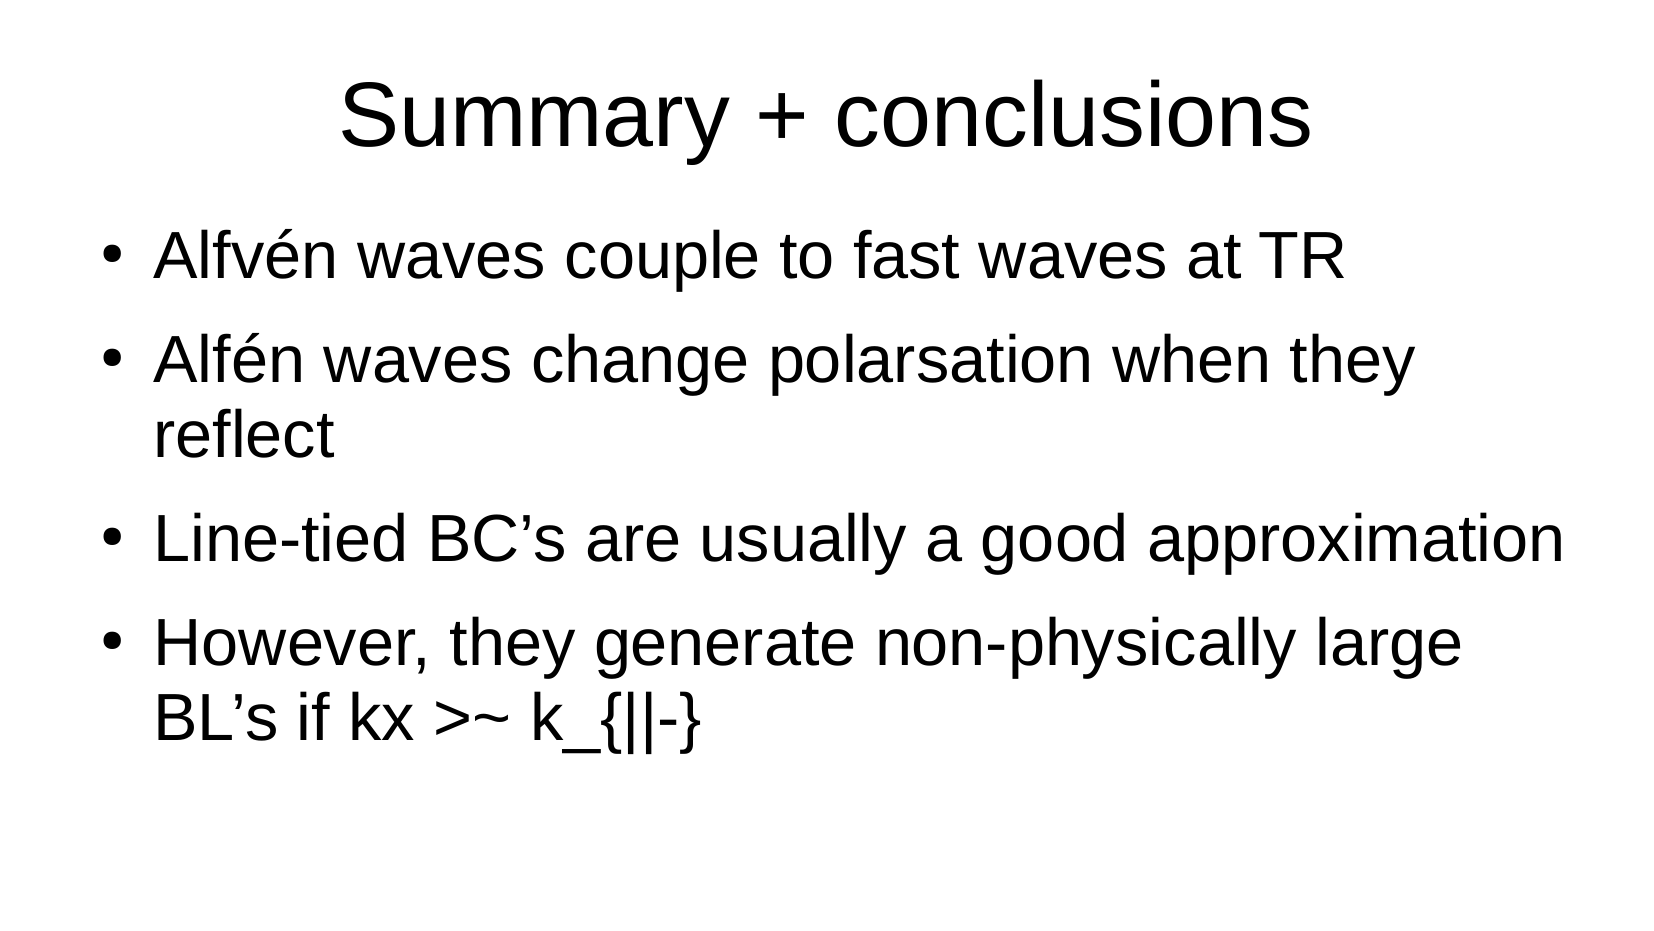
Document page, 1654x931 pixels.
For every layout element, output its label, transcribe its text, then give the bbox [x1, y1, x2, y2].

list Alfvén waves couple to fast waves at TR Alfén waves change polarsation when they reflect Line-tied BC’s are usually a good approximation However, they generate non-physically large BL’s if kx >~ k_{||-} [82, 217, 1571, 758]
title Summary + conclusions [82, 37, 1571, 193]
